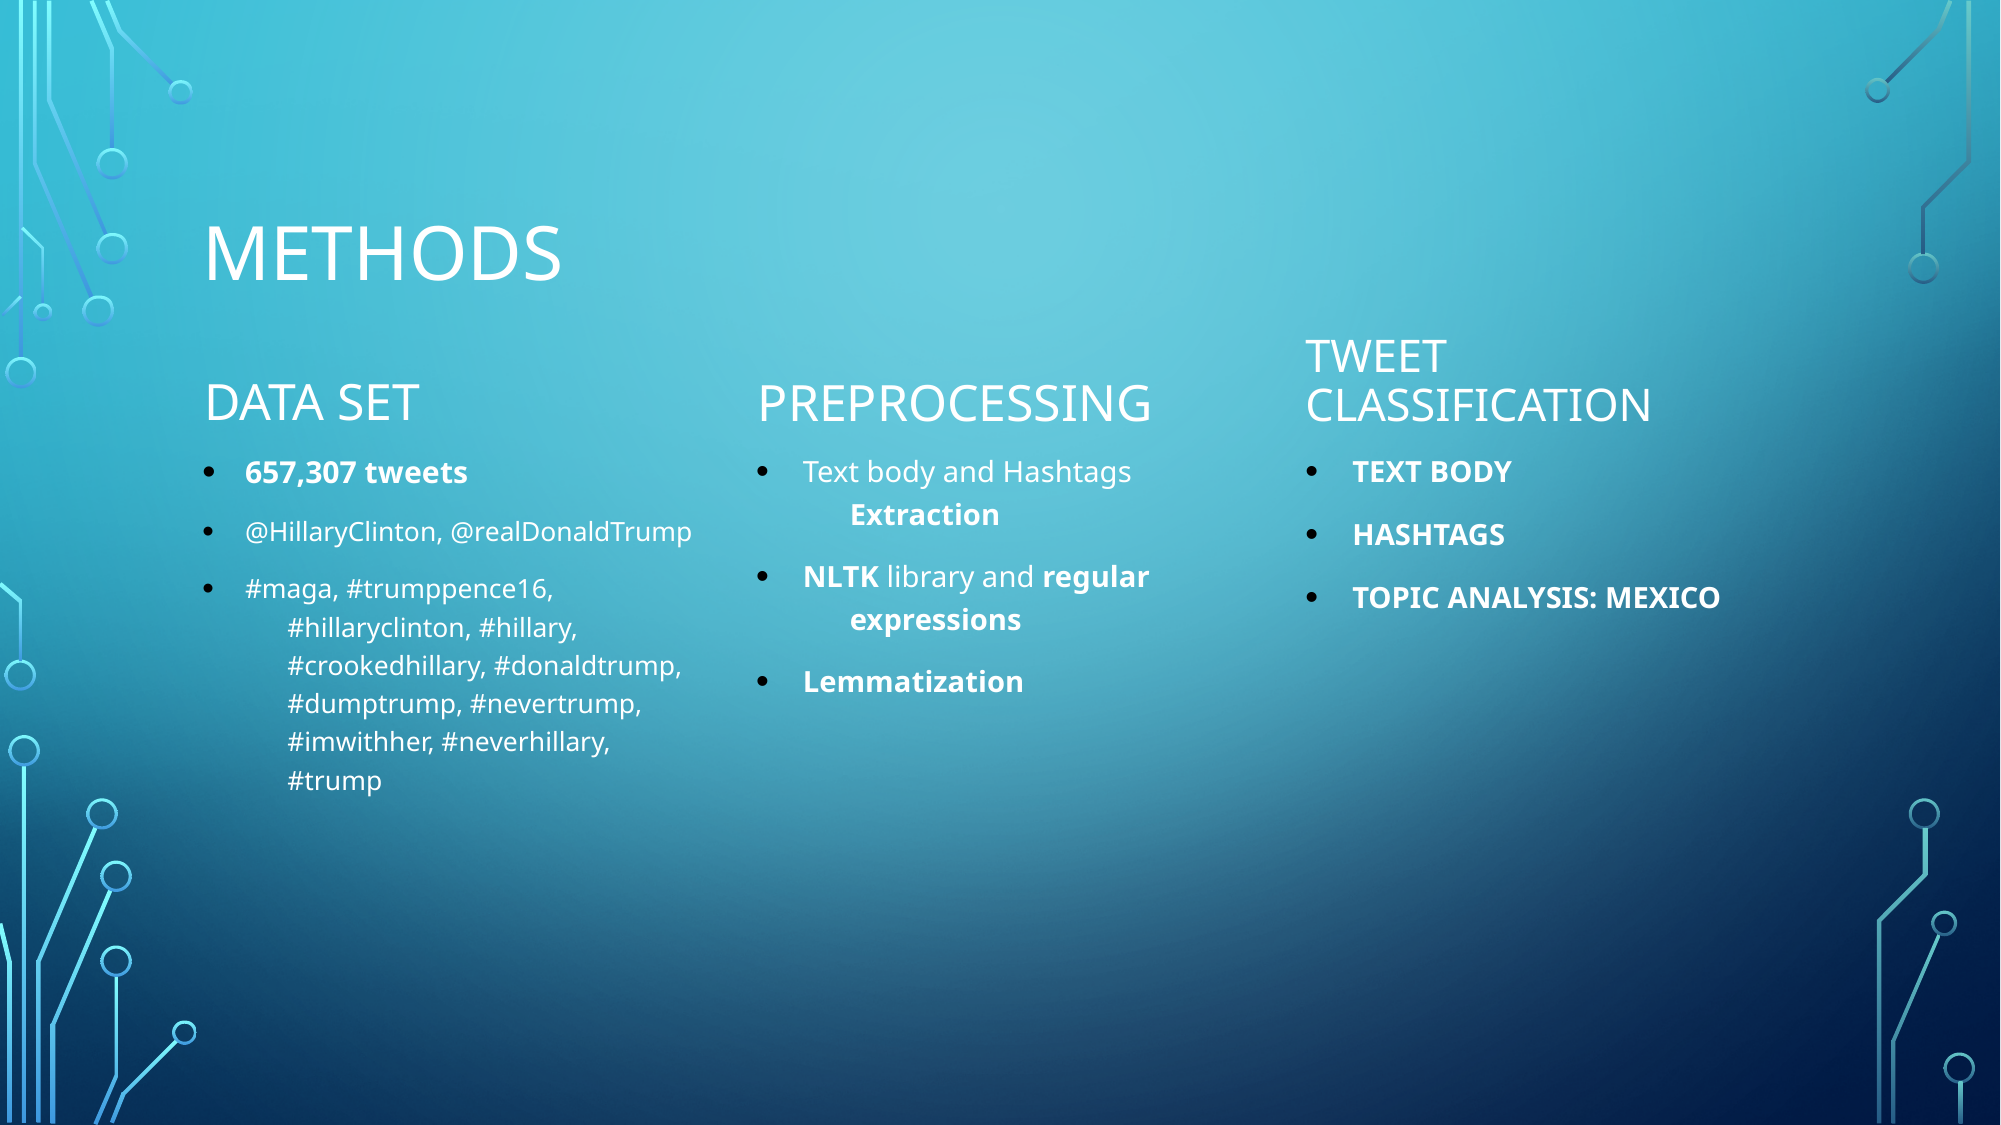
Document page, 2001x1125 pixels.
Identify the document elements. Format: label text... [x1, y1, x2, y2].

list Data Set [189, 326, 714, 438]
list TEXT BODY HASHTAGS TOPIC ANALYSIS: MEXICO [1290, 438, 1815, 838]
list Preprocessing [742, 326, 1266, 439]
list Tweet Classification [1290, 326, 1815, 438]
title methods [187, 99, 1813, 413]
list 657,307 tweets @HillaryClinton, @realDonaldTrump #maga, #trumppence16, #hillaryclinton, #hillary, #crookedhillary, #donaldtrump, #dumptrump, #nevertrump, #imwithher, #neverhillary, #trump [187, 438, 714, 838]
list Text body and Hashtags Extraction NLTK library and regular expressions Lemmatization [741, 439, 1266, 839]
